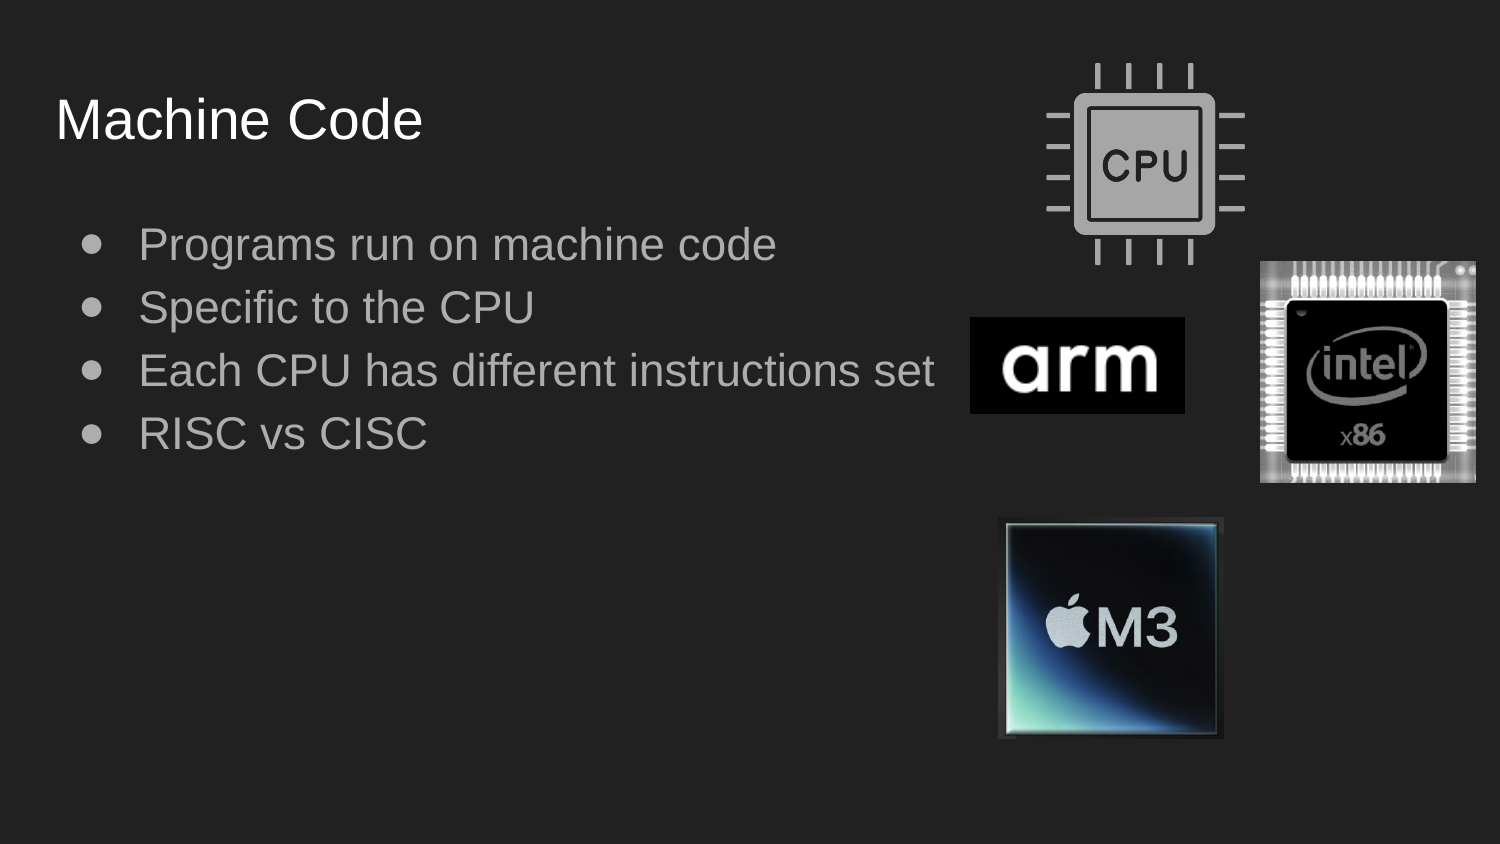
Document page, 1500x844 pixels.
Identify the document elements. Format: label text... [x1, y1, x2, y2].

list Programs run on machine code Specific to the CPU Each CPU has different instructions set RISC vs CISC [48, 191, 1500, 625]
picture [1260, 261, 1476, 483]
picture [998, 517, 1224, 739]
title Machine Code [40, 72, 920, 167]
picture [1036, 61, 1252, 276]
picture [970, 317, 1185, 414]
